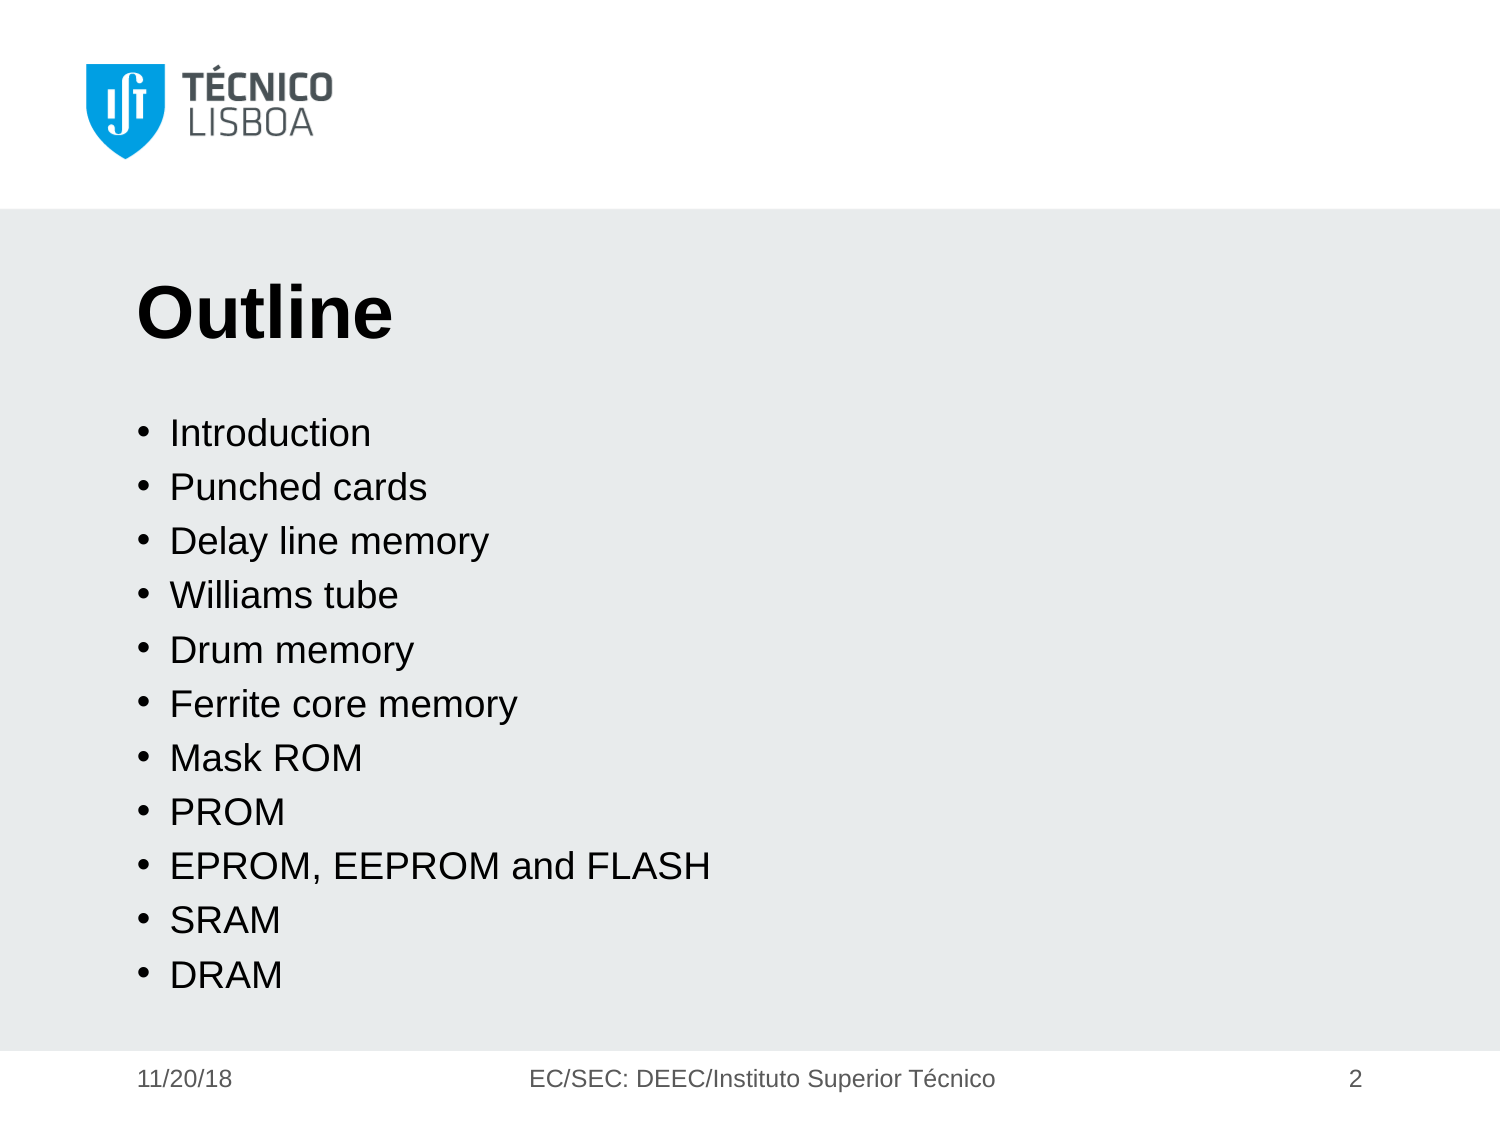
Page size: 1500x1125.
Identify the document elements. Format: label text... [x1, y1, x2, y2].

list Introduction Punched cards Delay line memory Williams tube Drum memory Ferrite core memory Mask ROM PROM EPROM, EEPROM and FLASH SRAM DRAM [121, 400, 1378, 1005]
slide_number <number> [1077, 1052, 1378, 1103]
picture [0, 0, 1500, 1125]
footer EC/SEC: DEEC/Instituto Superior Técnico [512, 1052, 1021, 1103]
slide_number 11/20/18 [121, 1052, 425, 1103]
title Outline [121, 237, 1378, 381]
